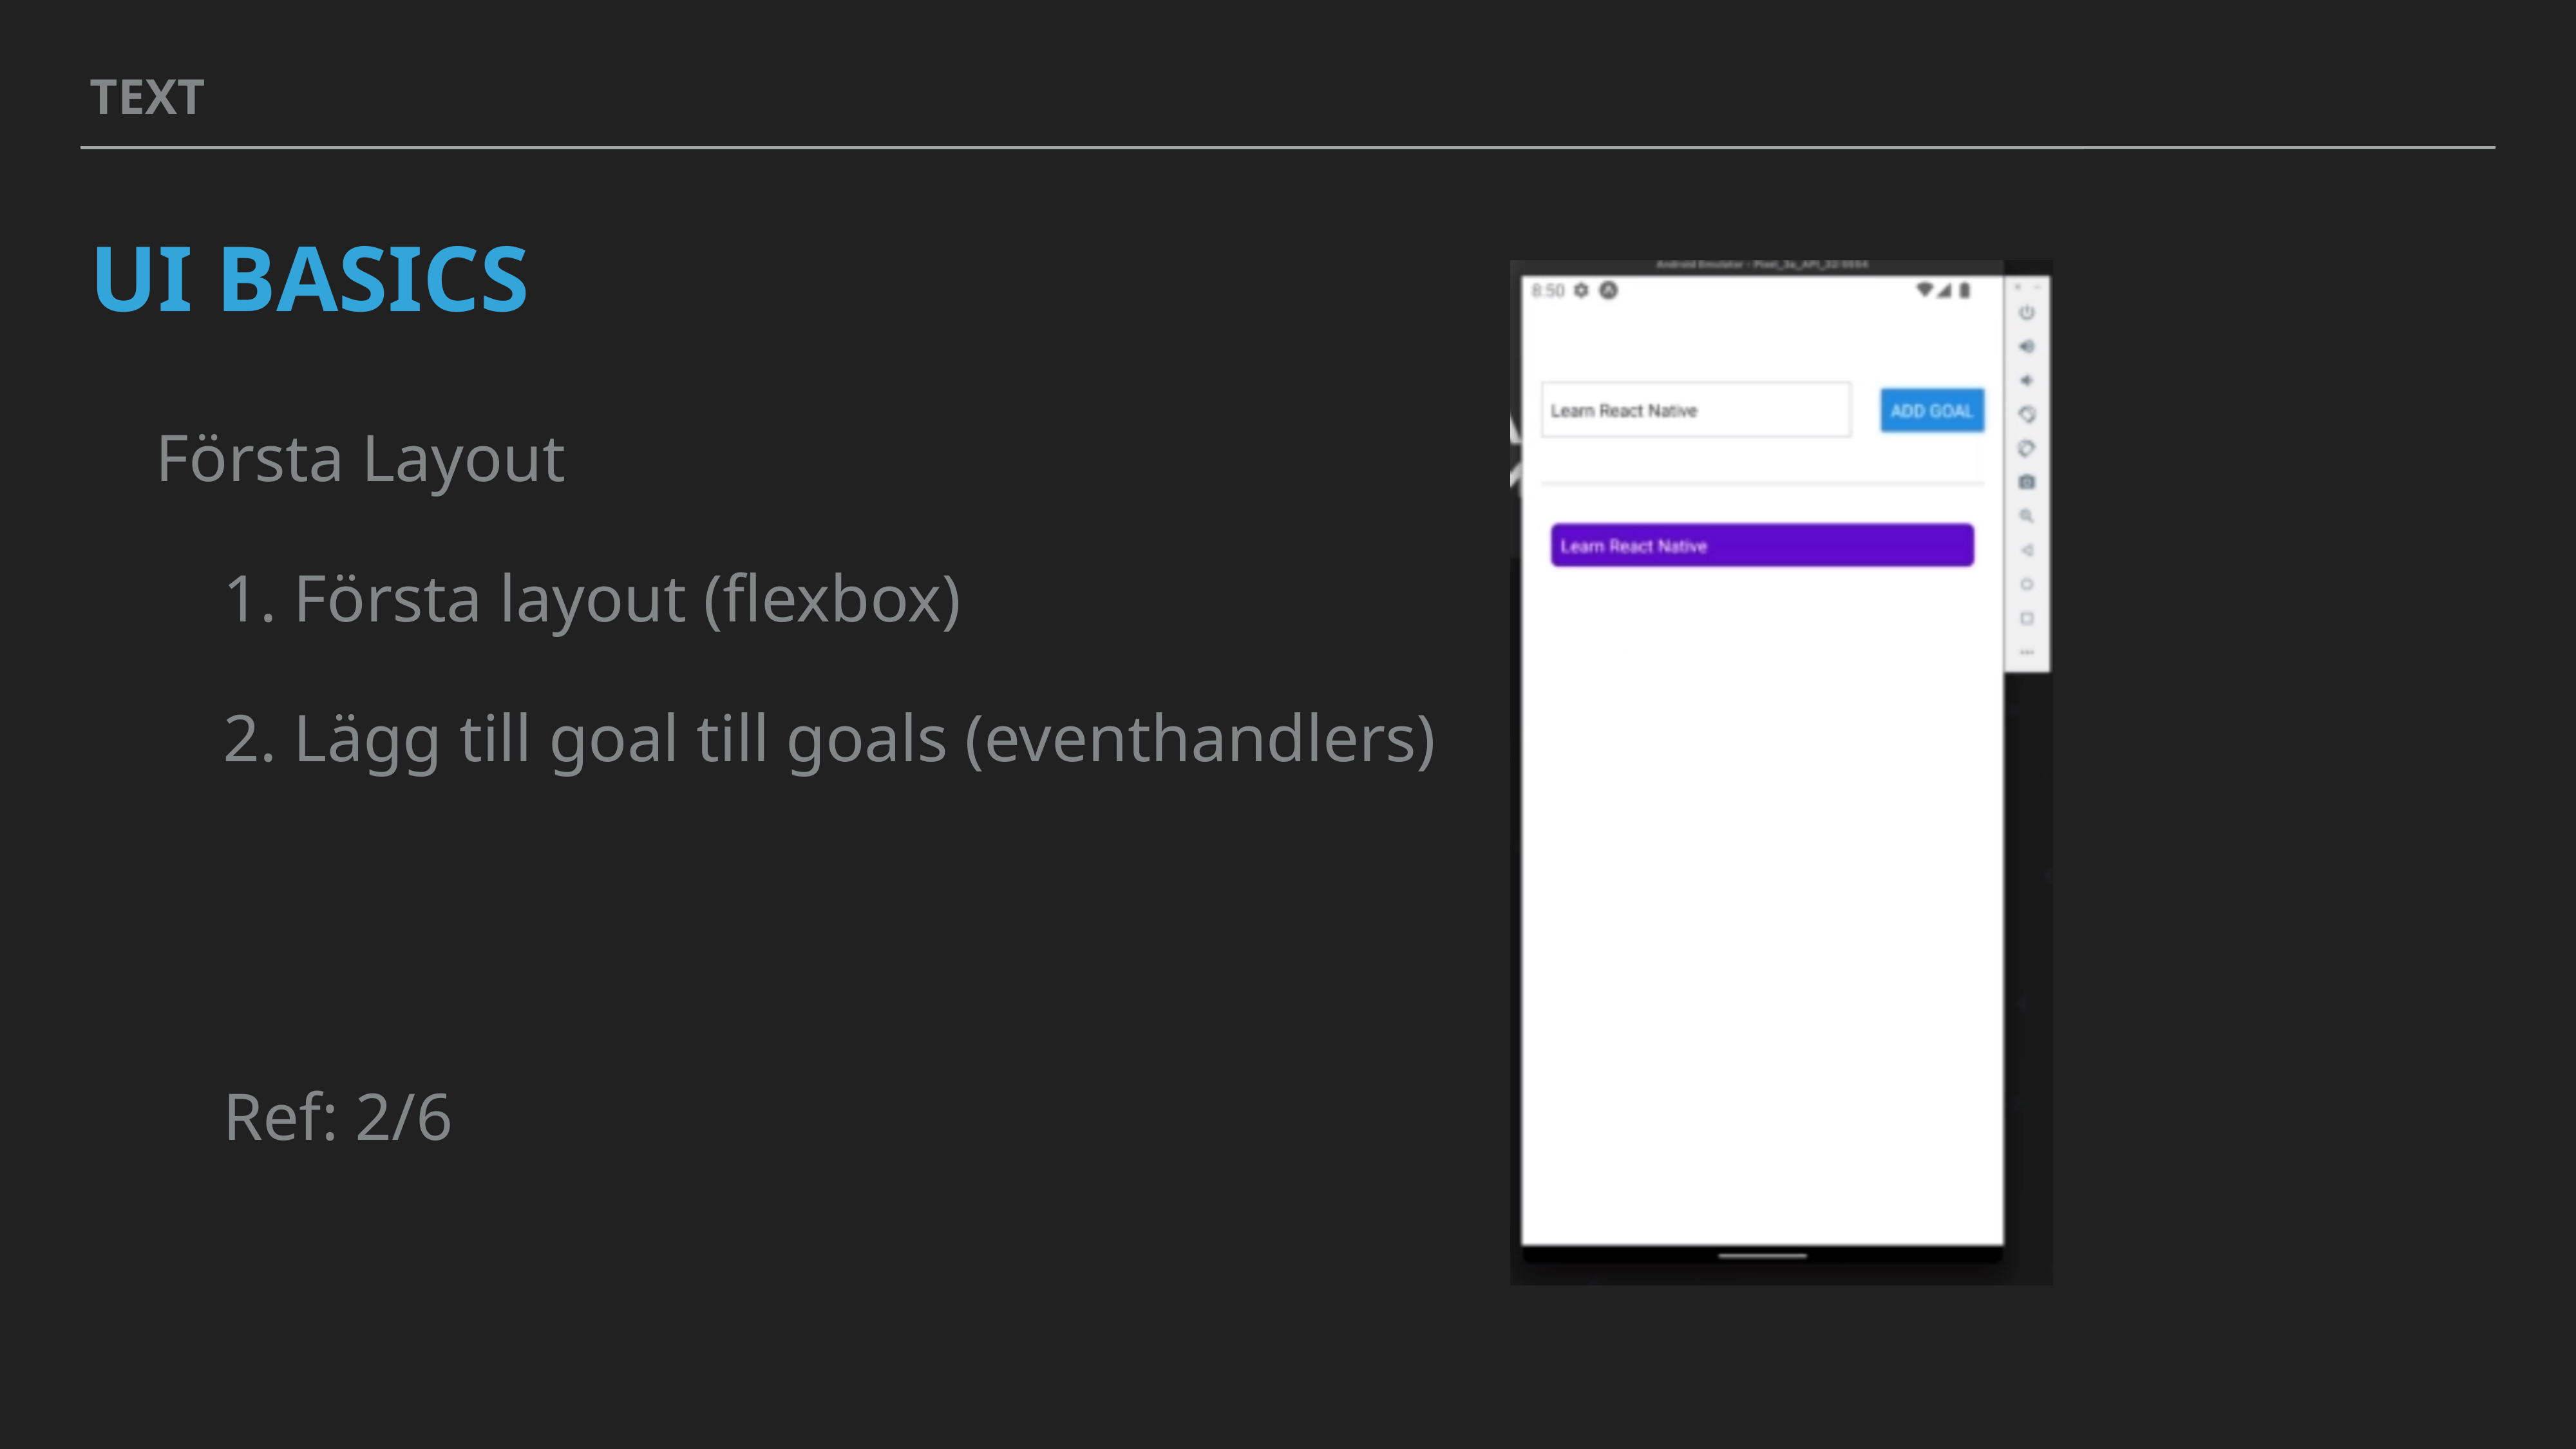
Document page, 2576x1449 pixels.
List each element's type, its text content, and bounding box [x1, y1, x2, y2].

text_box Första Layout 1. Första layout (flexbox) 2. Lägg till goal till goals (eventhandlers) Ref: 2/6 [80, 408, 2496, 1315]
picture [1510, 260, 2053, 1285]
text_box UI Basics [80, 228, 2496, 336]
